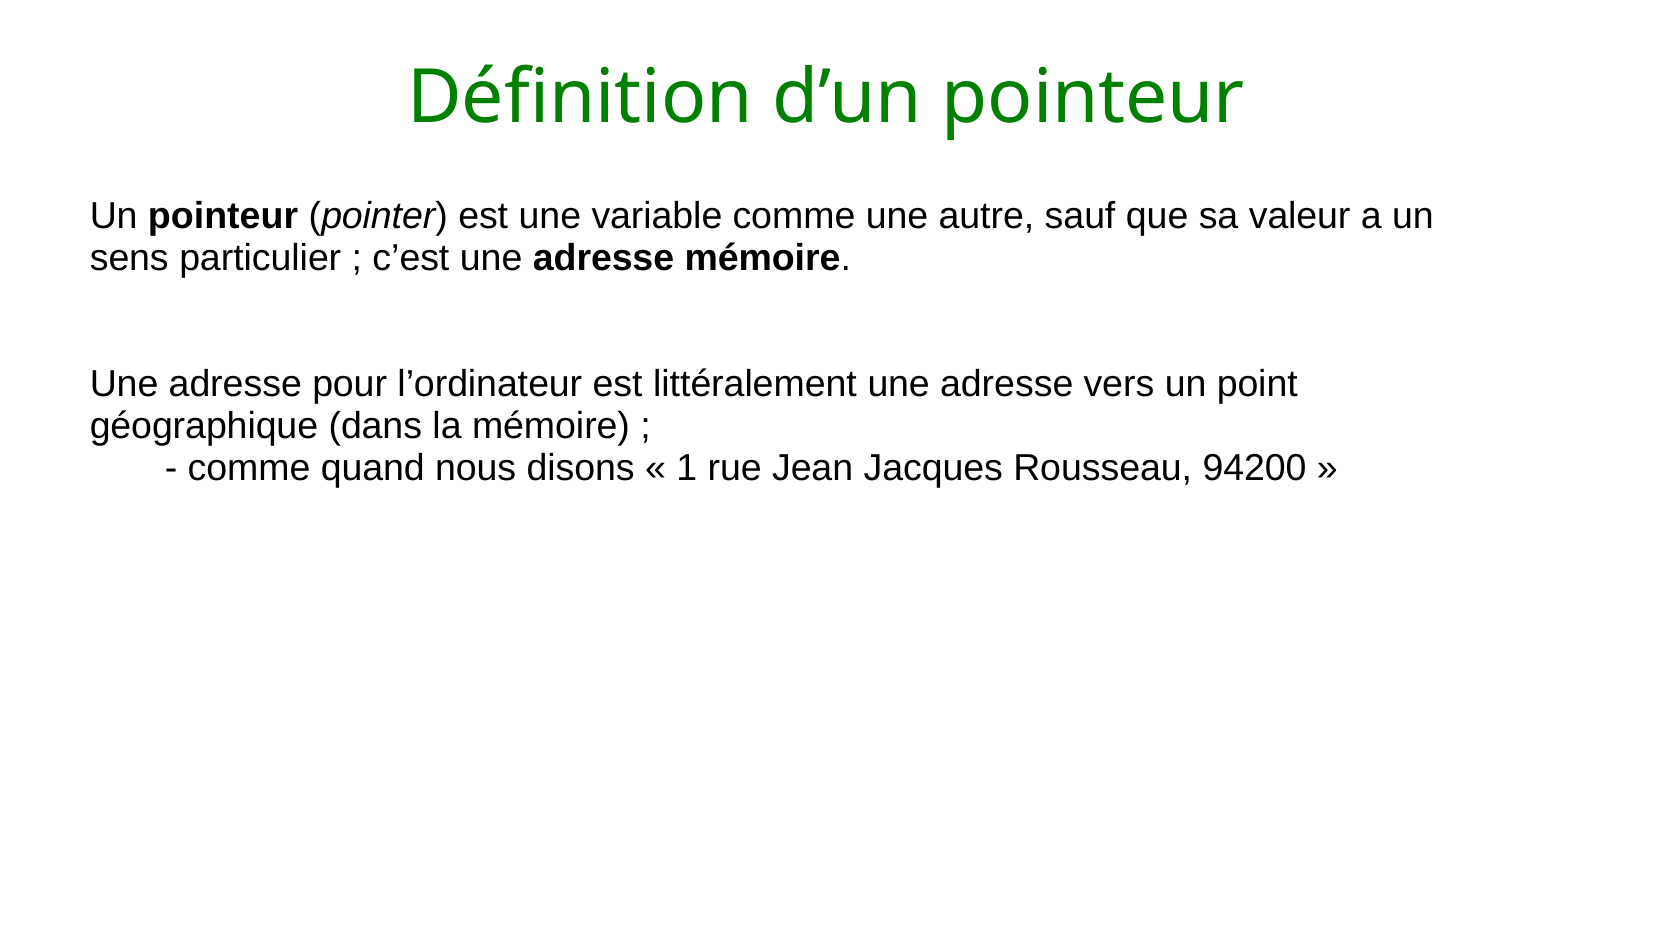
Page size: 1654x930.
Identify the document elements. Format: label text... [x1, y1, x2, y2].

title Définition d’un pointeur [82, 37, 1571, 150]
text_box Un pointeur (pointer) est une variable comme une autre, sauf que sa valeur a un sens particulier ; c’est une adresse mémoire. Une adresse pour l’ordinateur est littéralement une adresse vers un point géographique (dans la mémoire) ; - comme quand nous disons « 1 rue Jean Jacques Rousseau, 94200 » [74, 187, 1500, 833]
